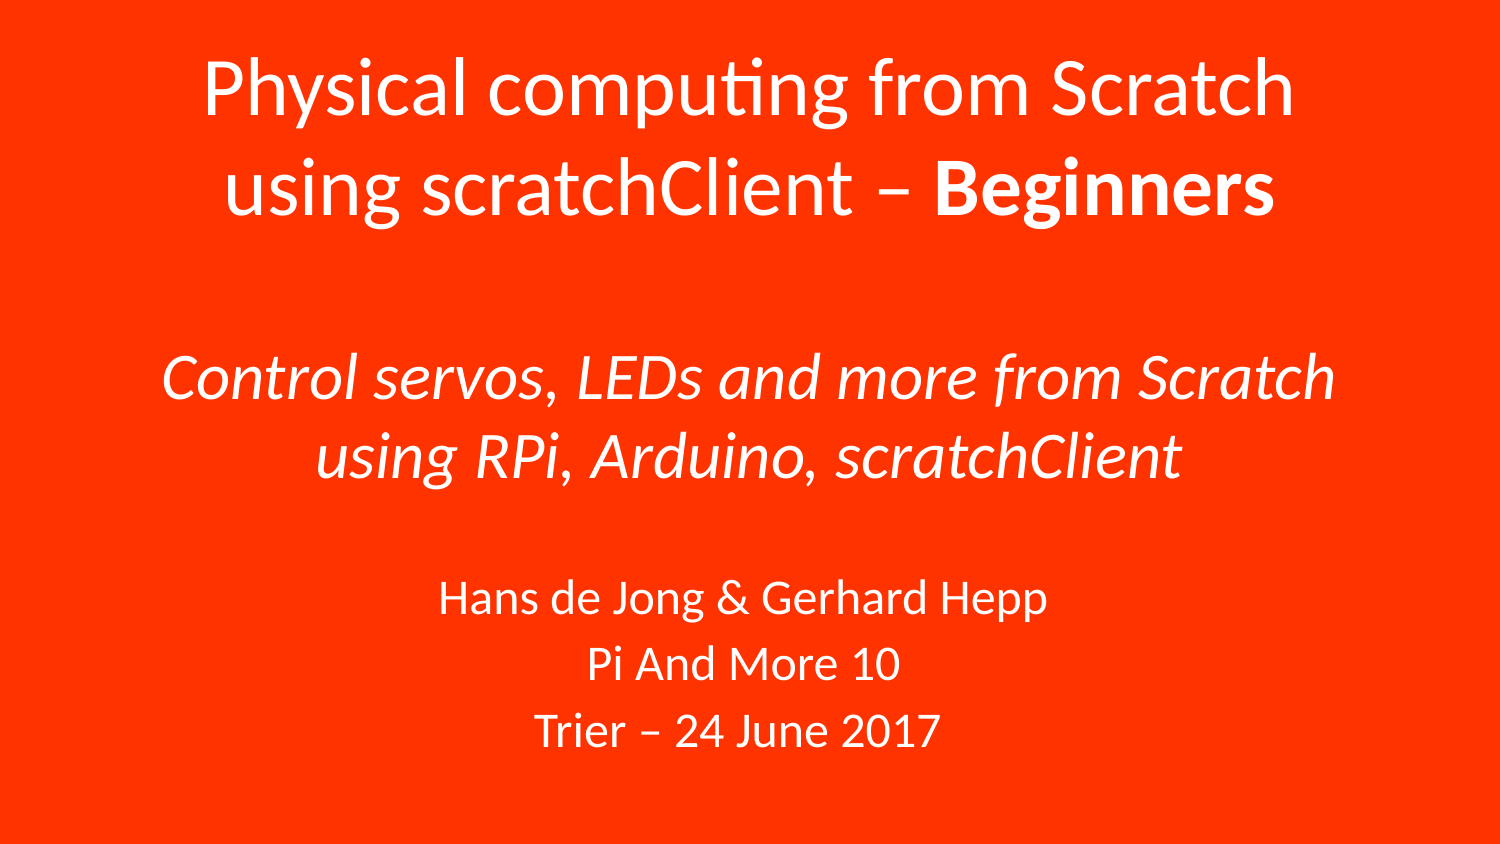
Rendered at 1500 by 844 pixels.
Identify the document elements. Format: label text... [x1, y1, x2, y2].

subtitle Hans de Jong & Gerhard Hepp Pi And More 10 Trier – 24 June 2017 [218, 563, 1269, 780]
title Physical computing from Scratch using scratchClient – Beginners Control servos, LEDs and more from Scratch using RPi, Arduino, scratchClient [112, 8, 1388, 517]
